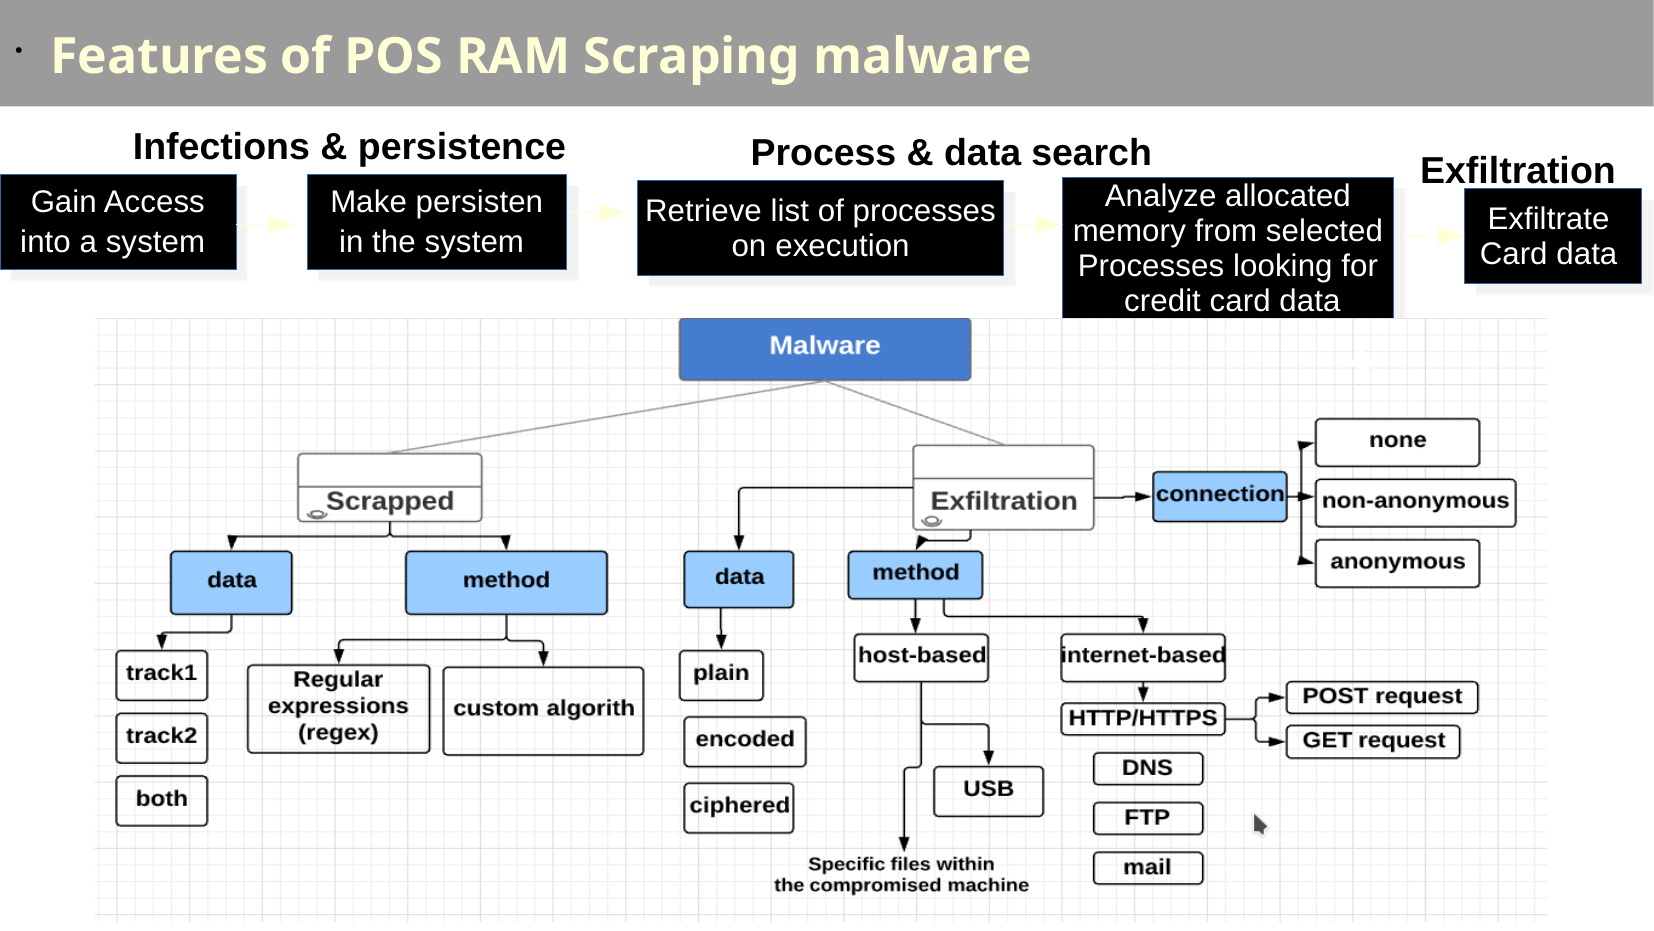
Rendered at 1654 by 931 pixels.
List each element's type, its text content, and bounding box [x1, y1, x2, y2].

text_box Exfiltrate Card data [1464, 188, 1642, 284]
text_box Analyze allocated memory from selected Processes looking for credit card data [1062, 177, 1394, 318]
text_box Retrieve list of processes on execution [637, 180, 1004, 276]
text_box Exfiltration [1405, 141, 1642, 213]
text_box Process & data search [735, 123, 1244, 181]
text_box Infections & persistence [118, 118, 626, 175]
title Features of POS RAM Scraping malware [0, 0, 1654, 107]
picture [94, 318, 1548, 922]
text_box Make persisten in the system [307, 175, 567, 270]
text_box Gain Access into a system [0, 174, 237, 270]
